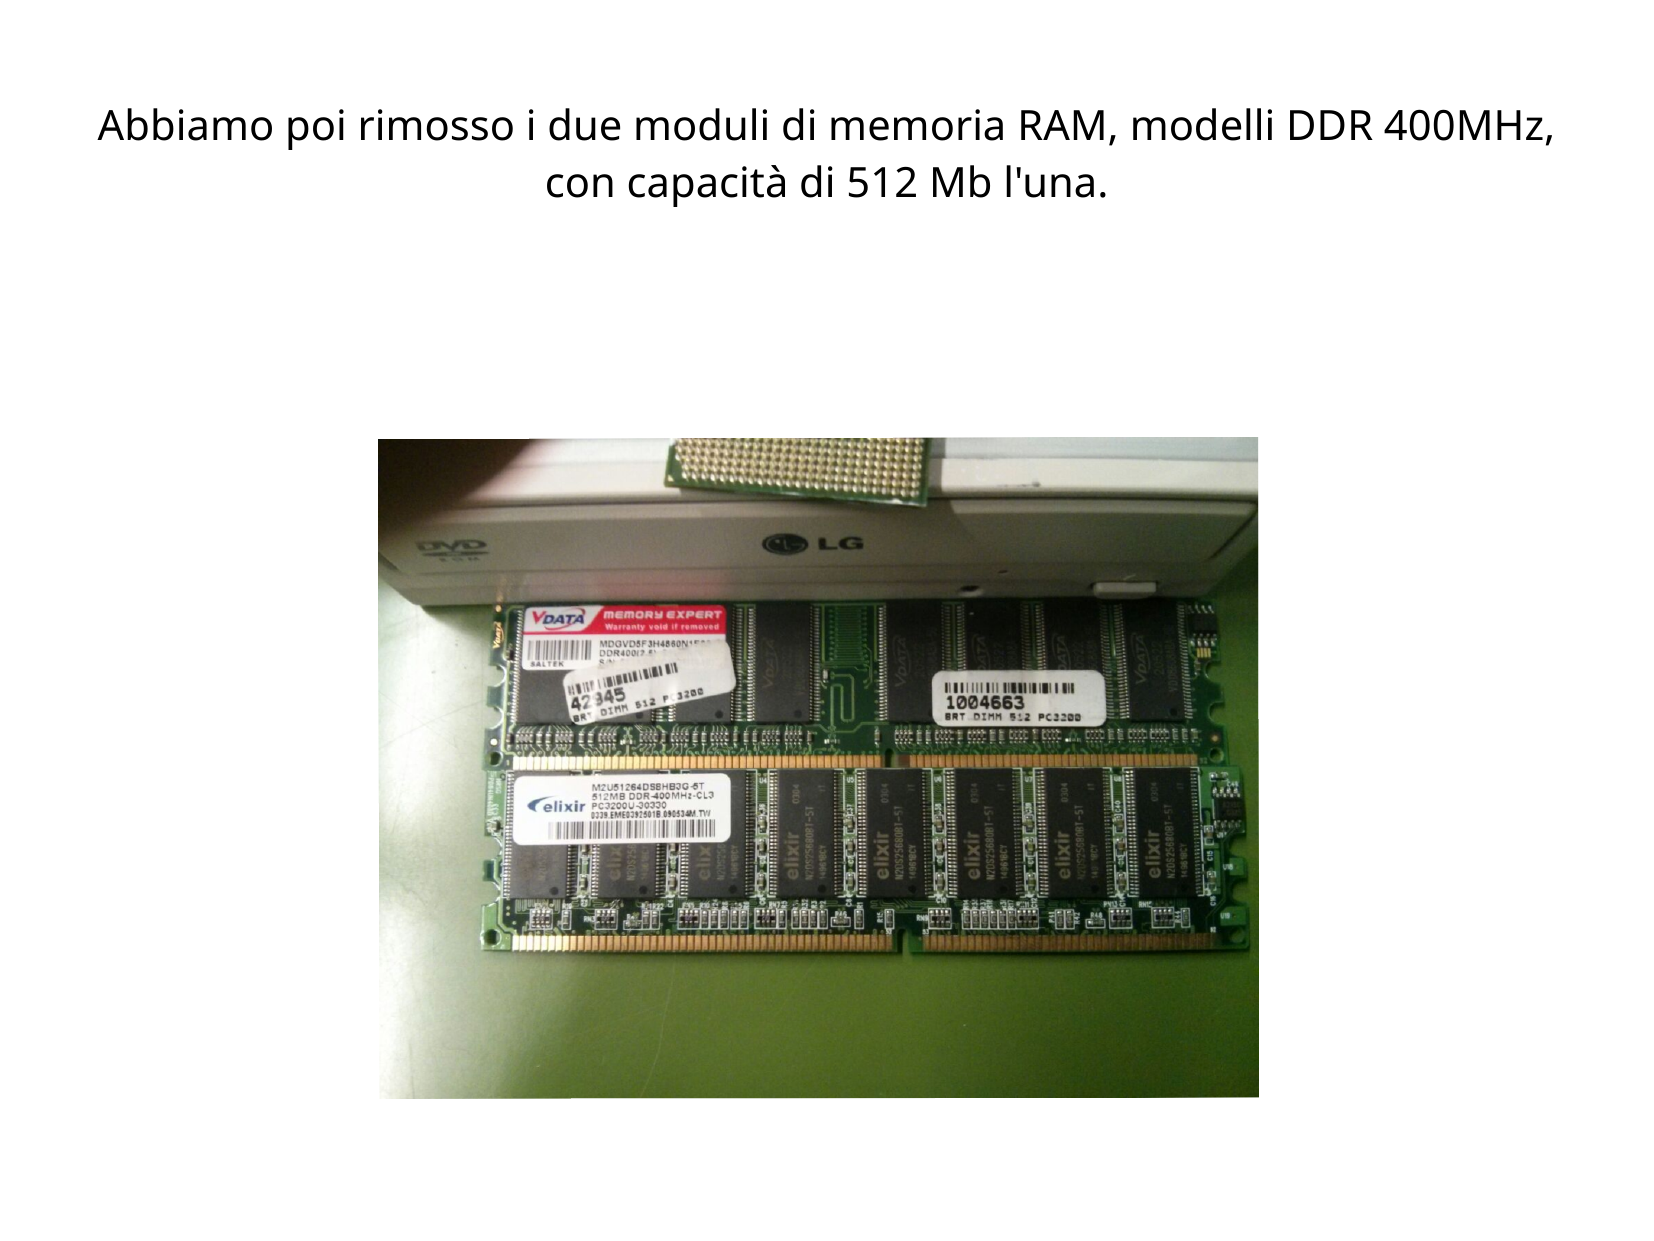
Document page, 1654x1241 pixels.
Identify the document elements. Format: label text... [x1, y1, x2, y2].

title Abbiamo poi rimosso i due moduli di memoria RAM, modelli DDR 400MHz, con capacità di 512 Mb l'una. [82, 49, 1571, 257]
picture [377, 437, 1259, 1099]
